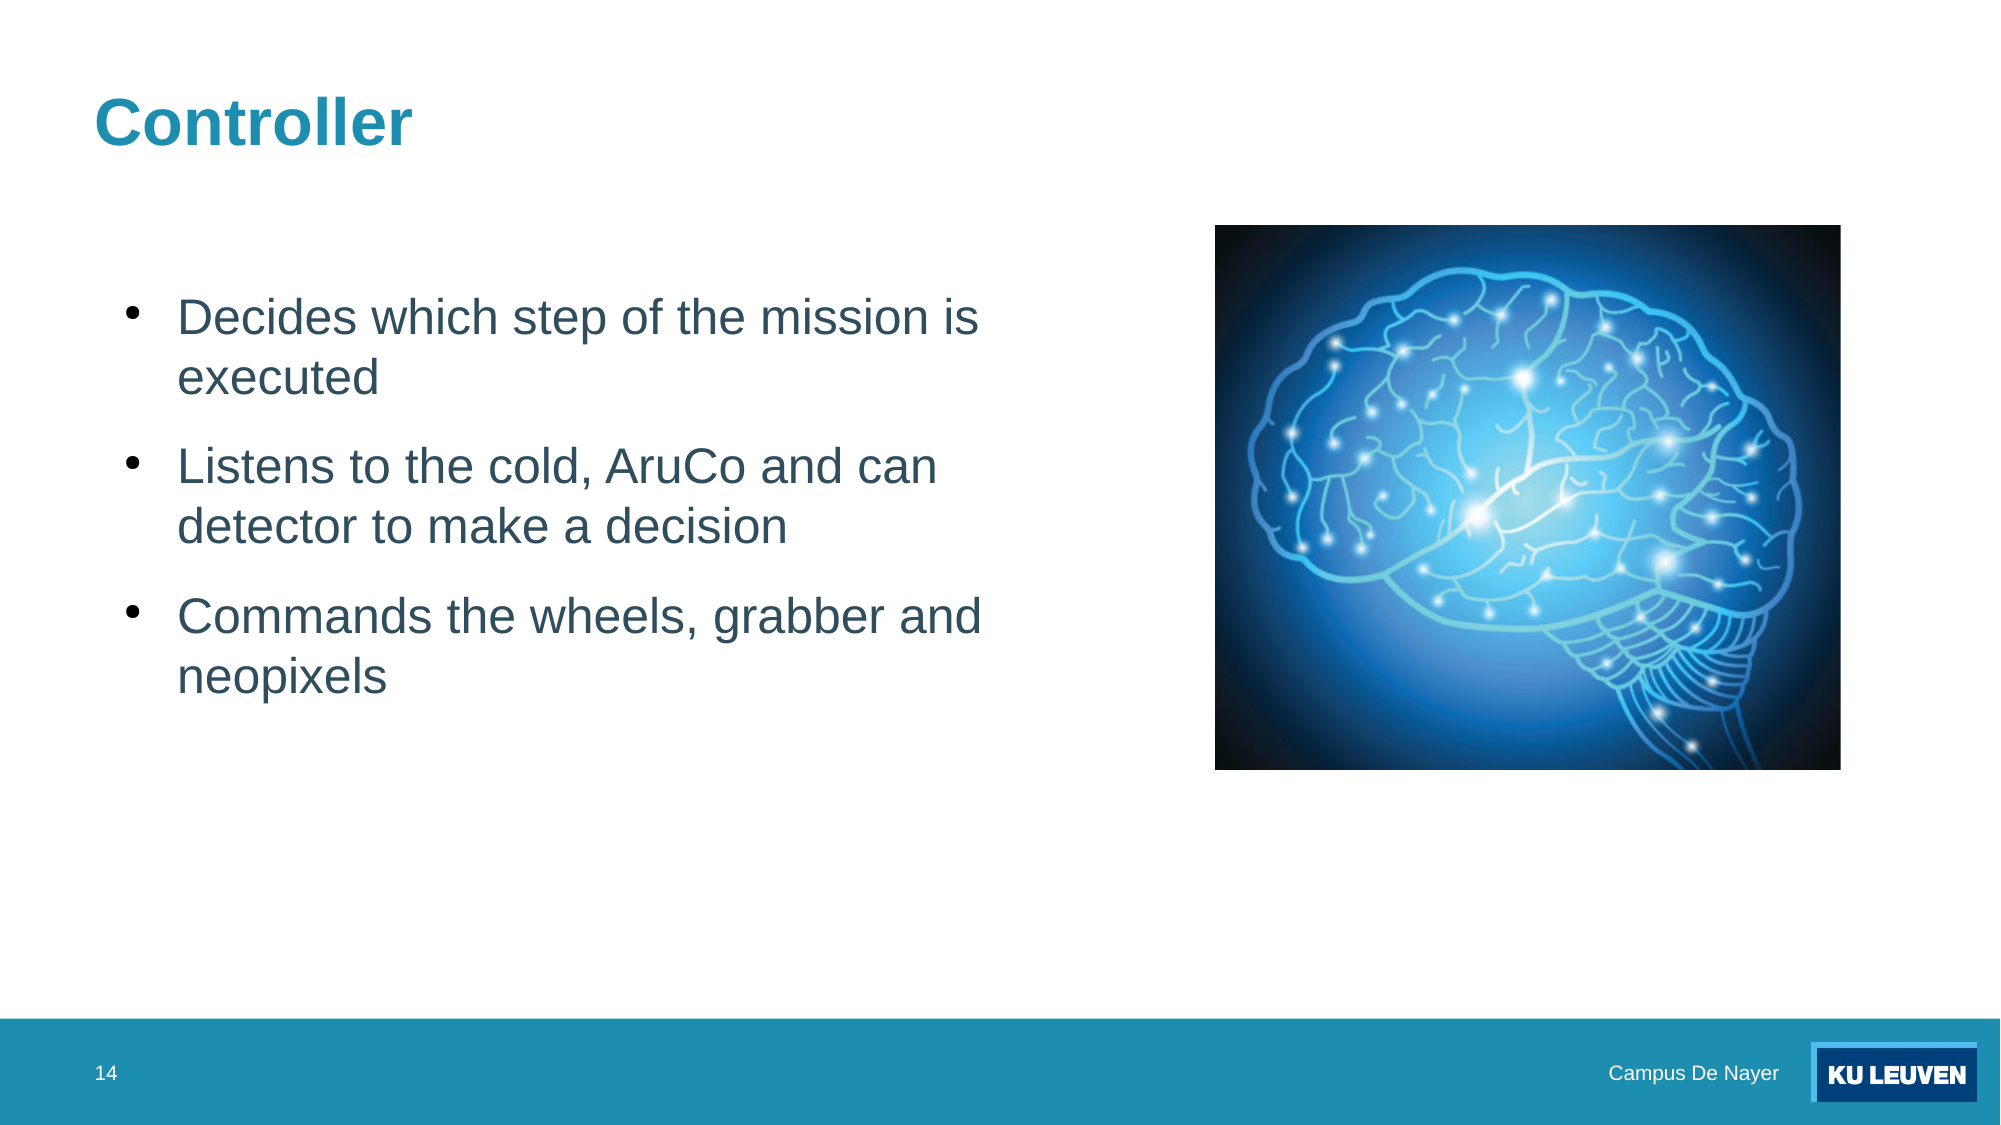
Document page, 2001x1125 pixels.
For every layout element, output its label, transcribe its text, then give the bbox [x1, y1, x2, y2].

list Decides which step of the mission is executed Listens to the cold, AruCo and can detector to make a decision Commands the wheels, grabber and neopixels [91, 276, 1032, 815]
picture [1215, 224, 1841, 770]
title Controller [94, 49, 1906, 189]
picture [1811, 1042, 1977, 1102]
